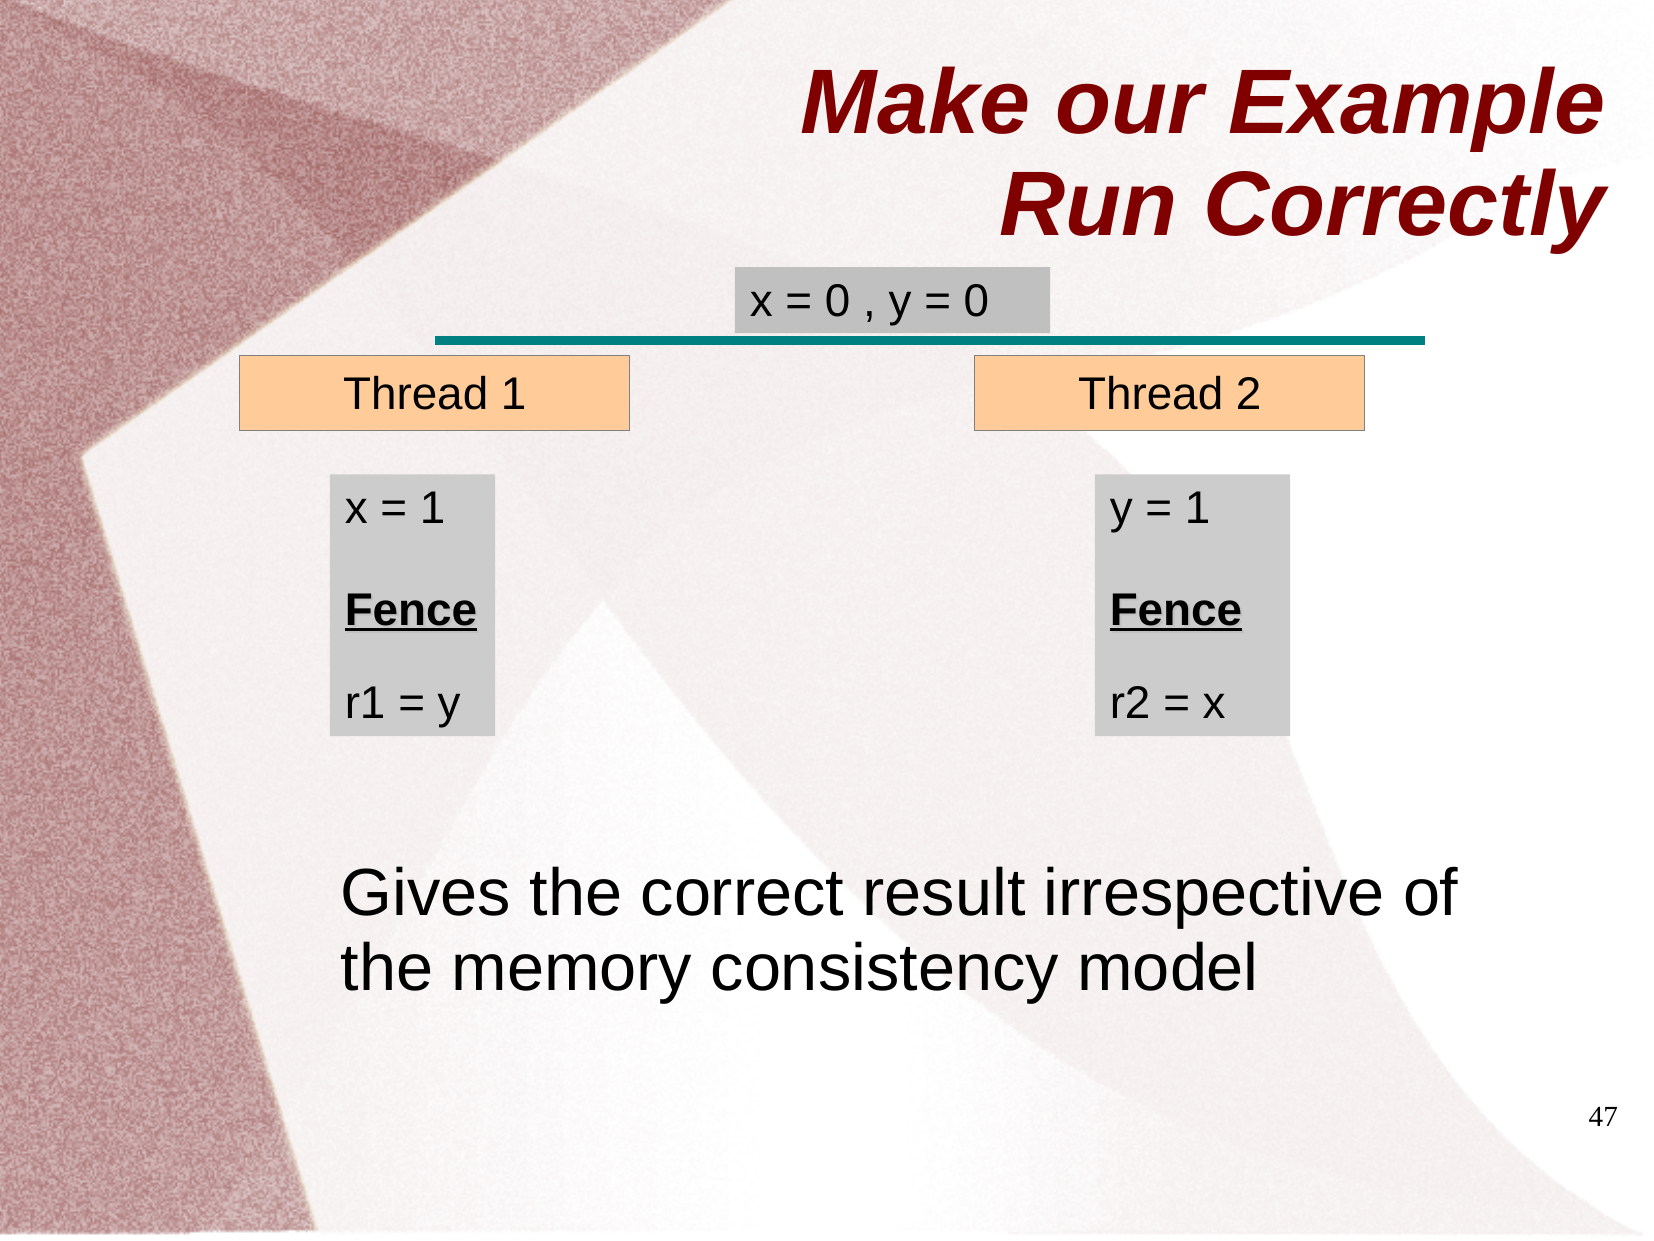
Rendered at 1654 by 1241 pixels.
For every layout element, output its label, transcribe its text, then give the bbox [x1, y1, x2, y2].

text_box Thread 2 [974, 355, 1365, 431]
title Make our Example Run Correctly [596, 49, 1607, 257]
picture [0, 0, 1654, 1241]
list Gives the correct result irrespective of the memory consistency model [270, 855, 1546, 1005]
text_box x = 1 Fence r1 = y [329, 474, 496, 737]
text_box x = 0 , y = 0 [734, 267, 1051, 334]
text_box y = 1 Fence r2 = x [1094, 474, 1291, 737]
text_box Thread 1 [239, 355, 630, 431]
